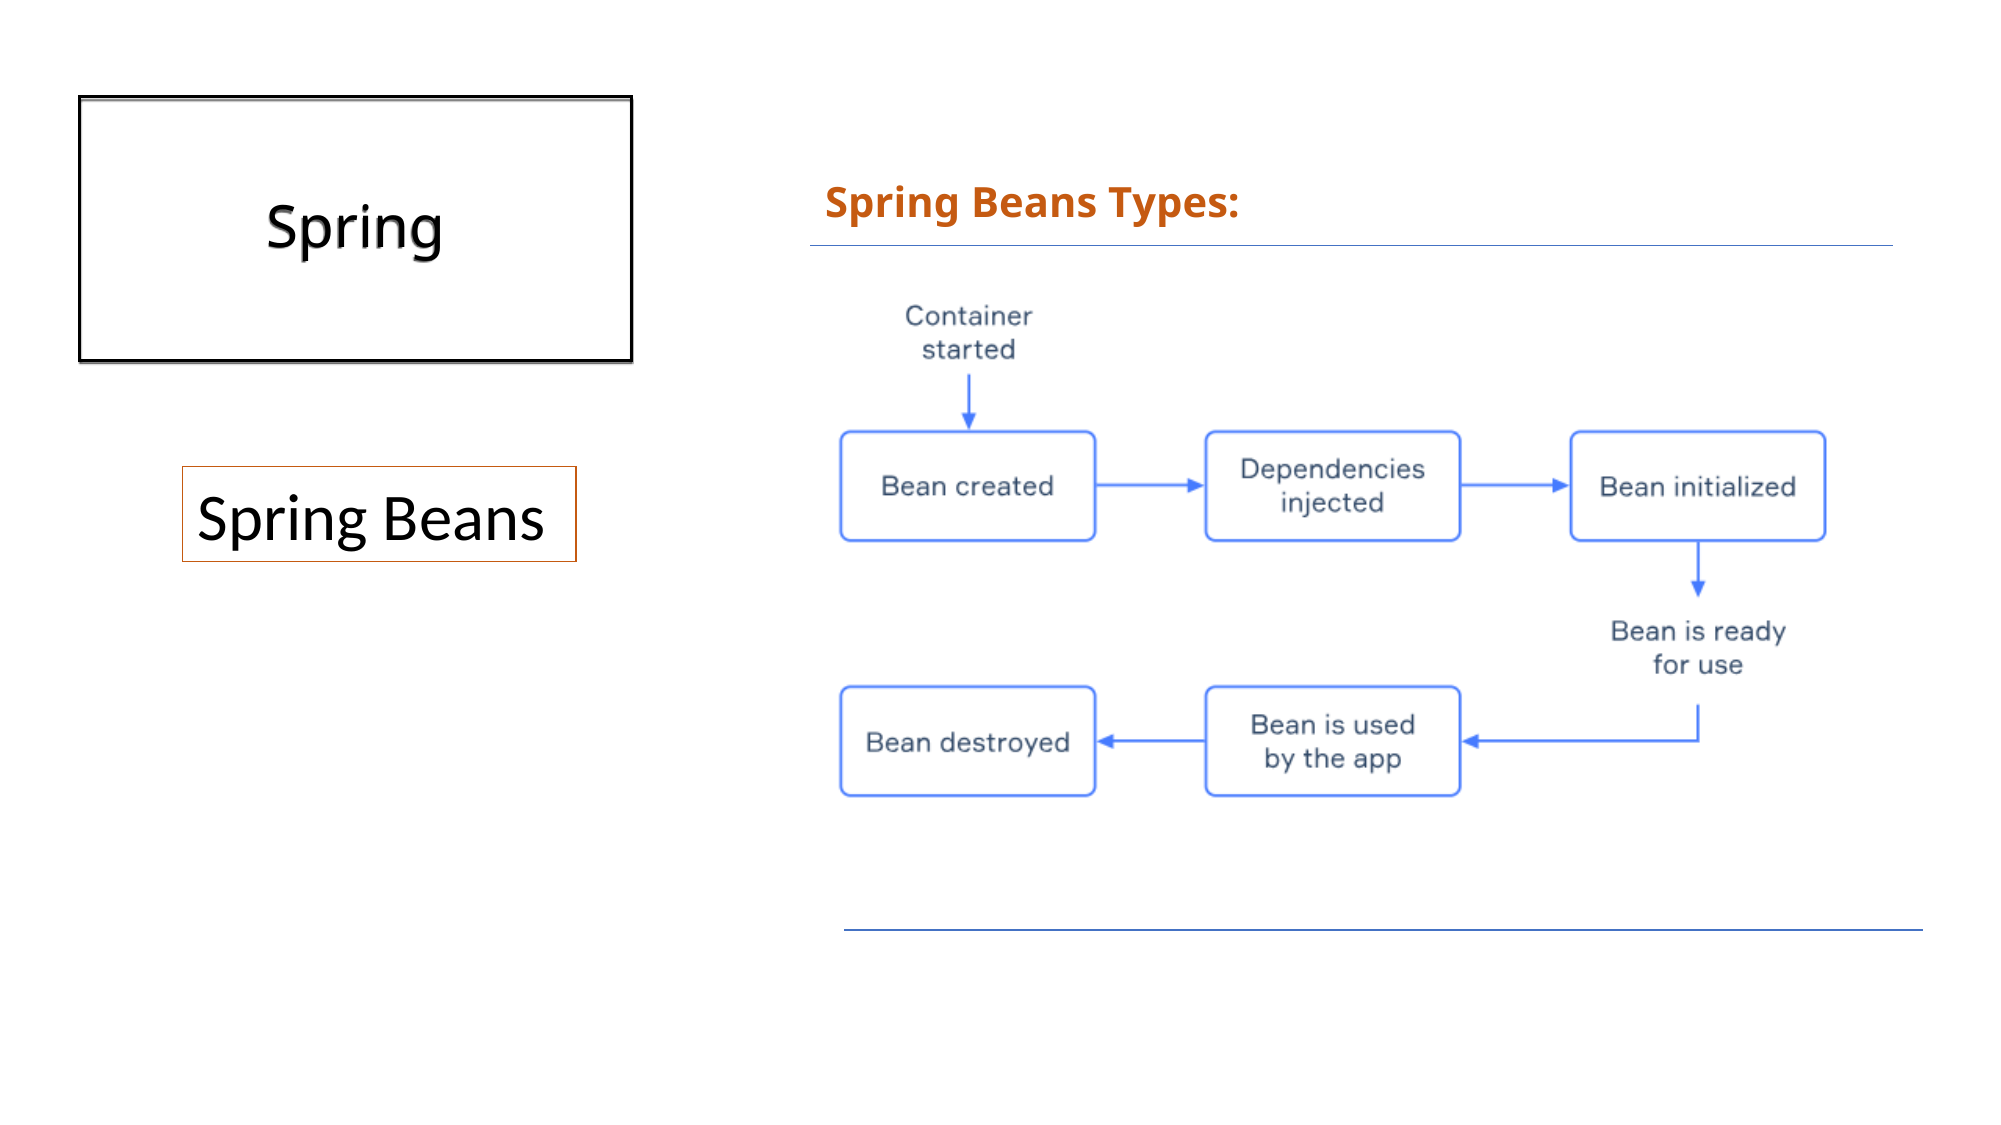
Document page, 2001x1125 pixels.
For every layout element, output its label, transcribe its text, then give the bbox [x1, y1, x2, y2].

text_box Spring Beans Types: [810, 168, 1810, 234]
title Spring [79, 96, 632, 361]
text_box Spring Beans [183, 467, 576, 562]
picture [775, 289, 1894, 807]
